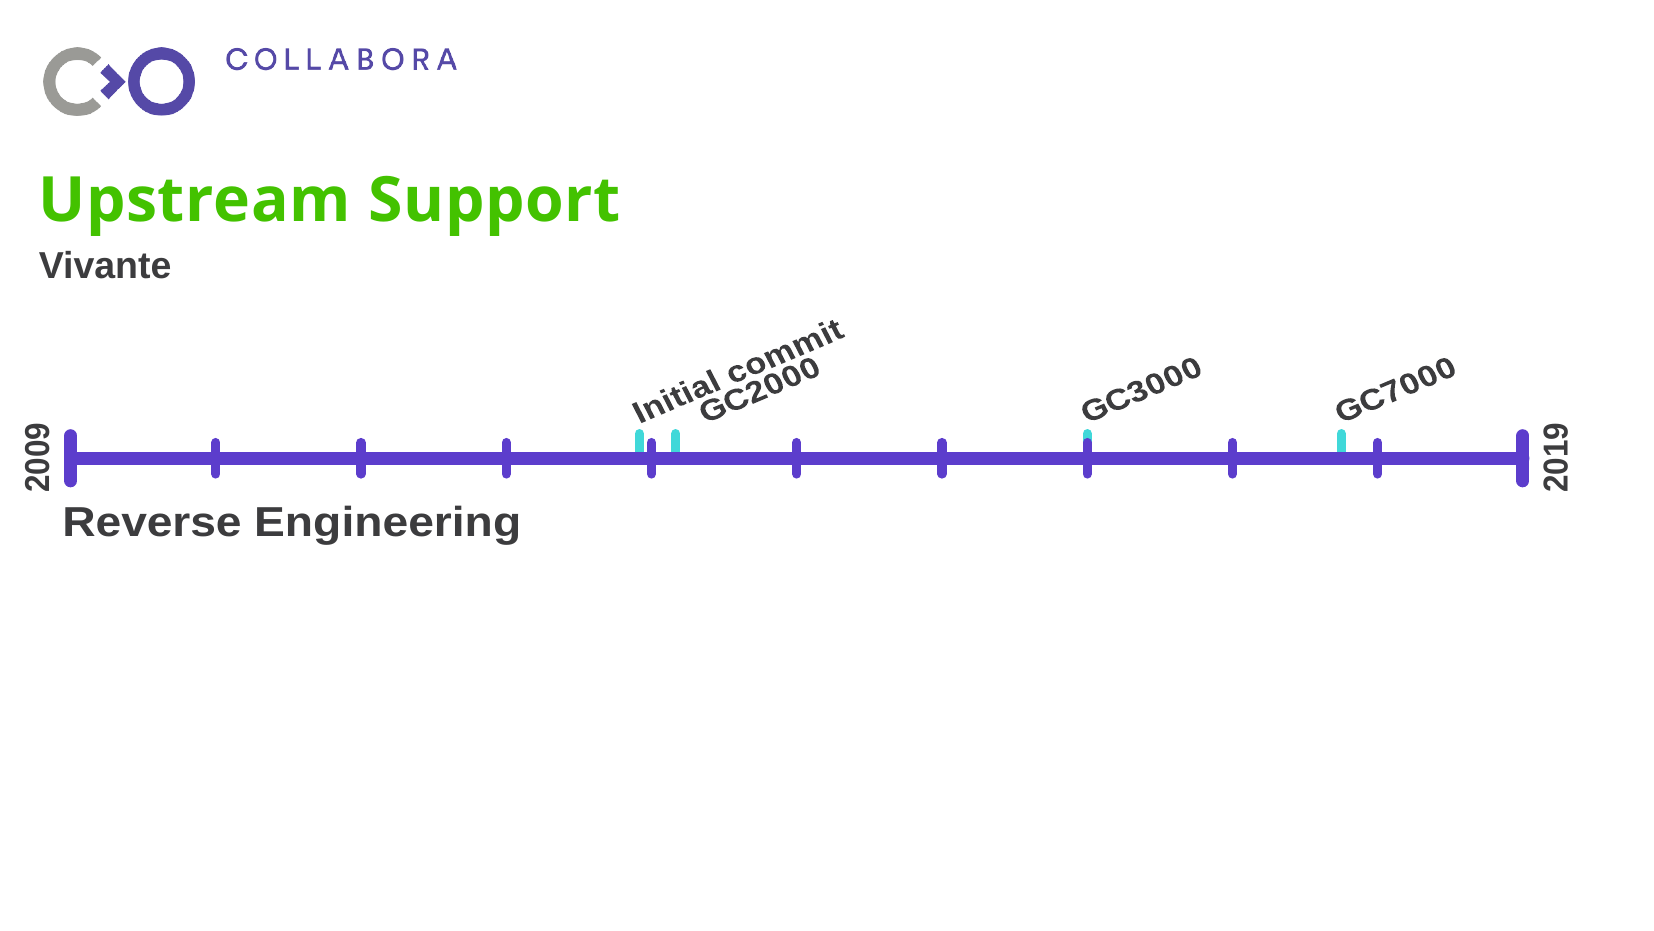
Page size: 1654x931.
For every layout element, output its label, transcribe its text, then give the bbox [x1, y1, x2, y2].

picture [3, 233, 1654, 572]
title Upstream Support [38, 159, 1614, 216]
picture [43, 47, 457, 116]
